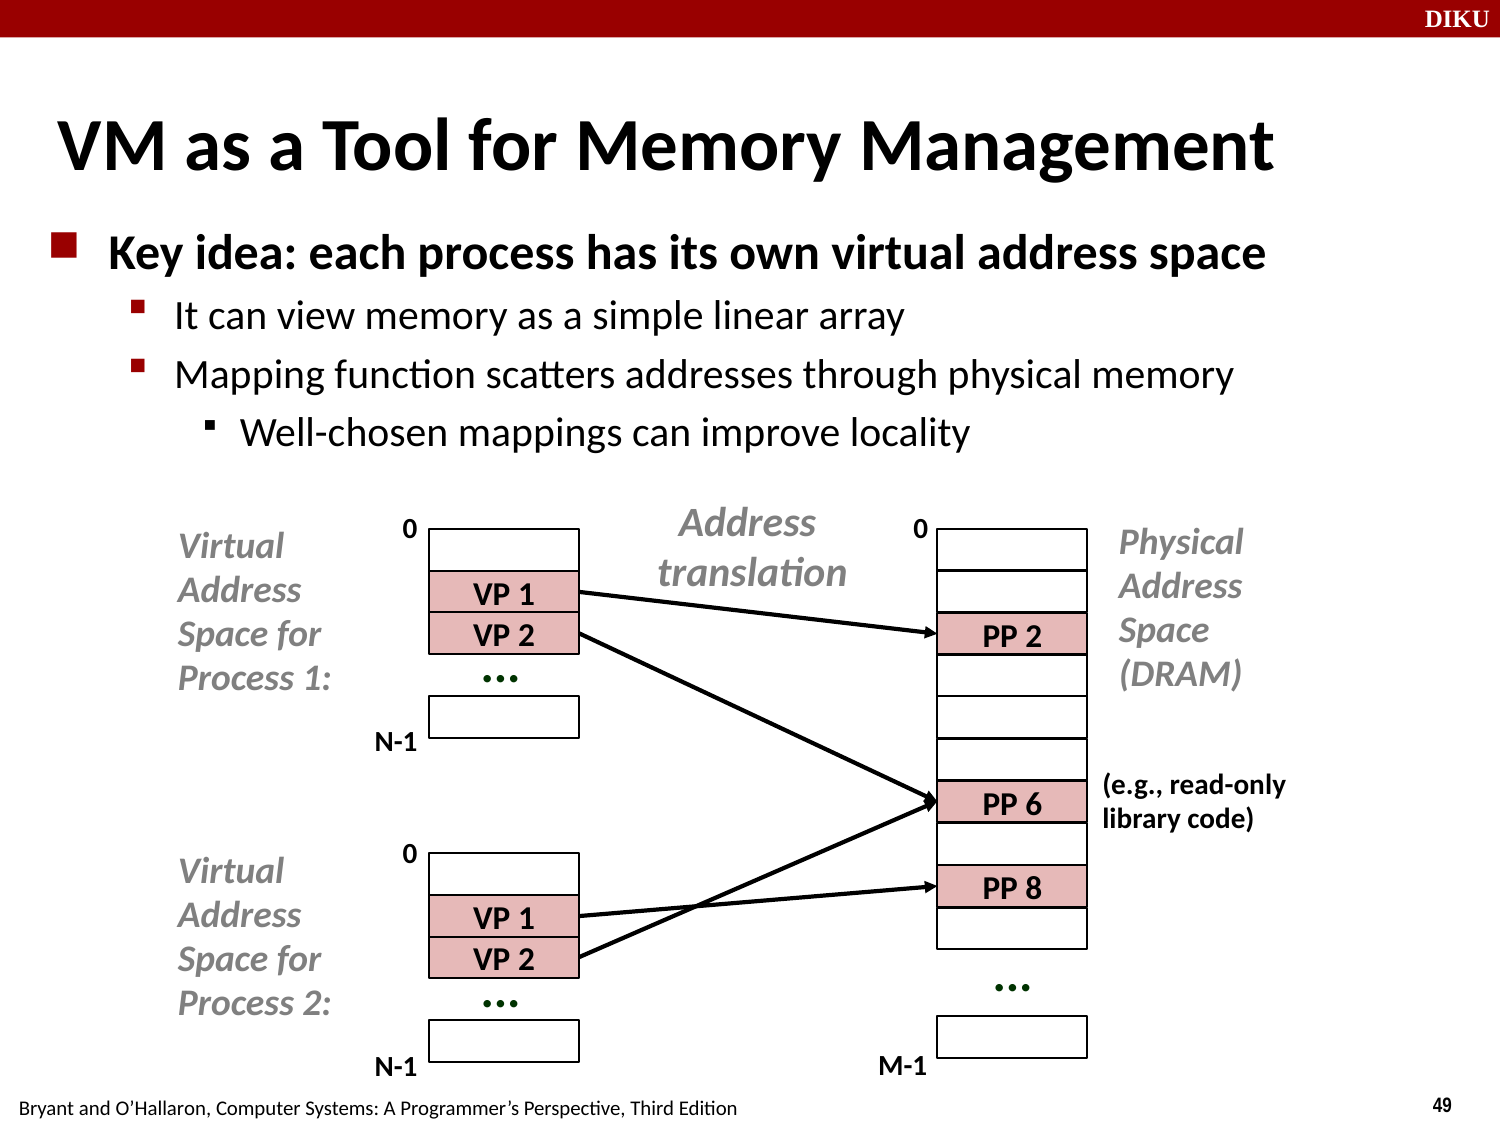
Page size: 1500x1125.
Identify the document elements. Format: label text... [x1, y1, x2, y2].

text_box (e.g., read-only library code) [1088, 760, 1326, 844]
text_box VP 2 [429, 936, 579, 979]
text_box ... [465, 633, 536, 708]
text_box ... [465, 957, 536, 1033]
text_box VP 1 [429, 895, 579, 936]
text_box VP 2 [429, 612, 579, 655]
text_box PP 6 [937, 780, 1088, 822]
text_box 0 [387, 828, 433, 878]
text_box N-1 [359, 716, 433, 767]
text_box Virtual Address Space for Process 2: [162, 841, 388, 1033]
text_box PP 8 [937, 865, 1088, 907]
text_box ... [977, 941, 1048, 1017]
text_box Key idea: each process has its own virtual address space It can view memory as a simple linear array Mapping function scatters addresses through physical memory Well-chosen mappings can improve locality [37, 212, 1326, 419]
text_box VP 1 [429, 570, 579, 612]
text_box Virtual Address Space for Process 1: [162, 516, 388, 708]
text_box 0 [387, 503, 433, 553]
text_box Physical Address Space (DRAM) [1104, 511, 1280, 704]
text_box PP 2 [937, 612, 1088, 653]
text_box M-1 [863, 1040, 943, 1091]
text_box VM as a Tool for Memory Management [42, 93, 1456, 188]
text_box Address translation [642, 487, 863, 603]
text_box N-1 [359, 1041, 433, 1092]
text_box 0 [898, 503, 943, 553]
